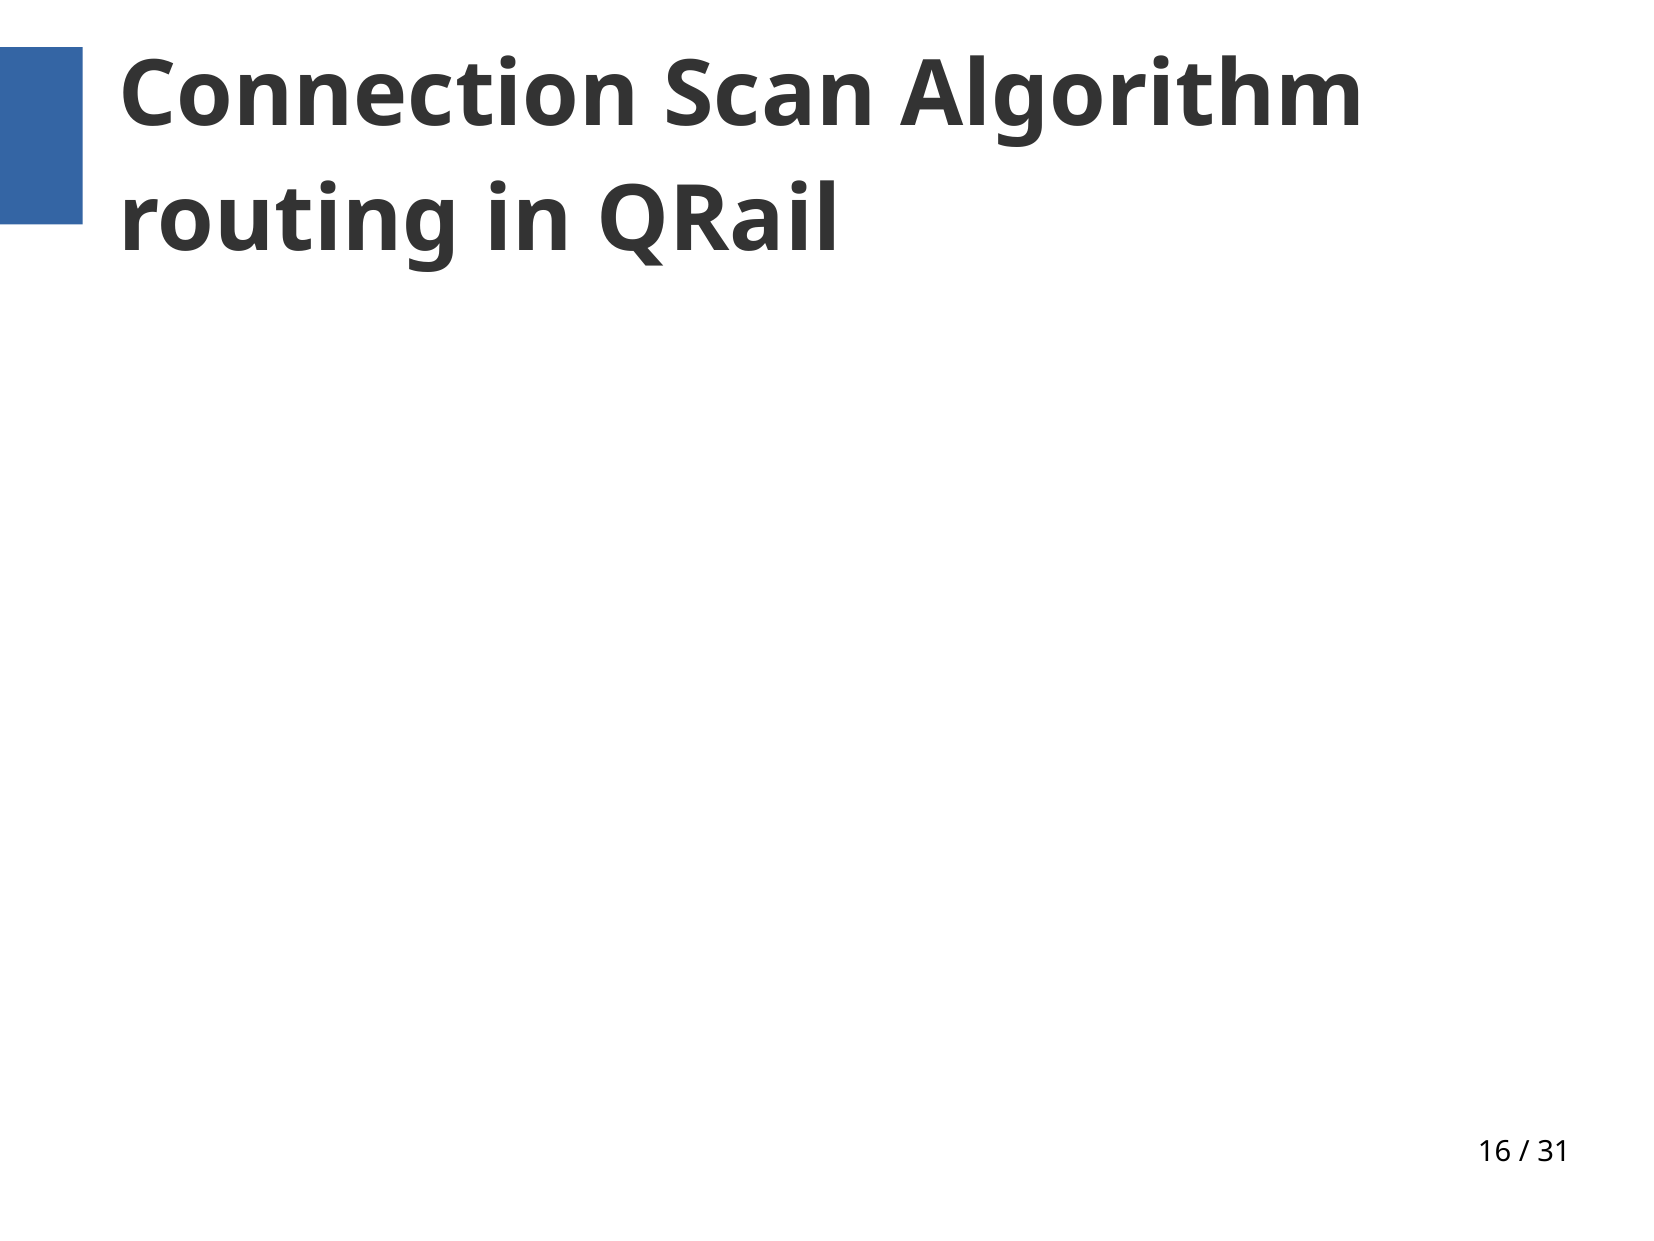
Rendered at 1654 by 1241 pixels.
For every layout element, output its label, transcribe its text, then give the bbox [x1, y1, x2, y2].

title Connection Scan Algorithm routing in QRail [118, 45, 1571, 260]
